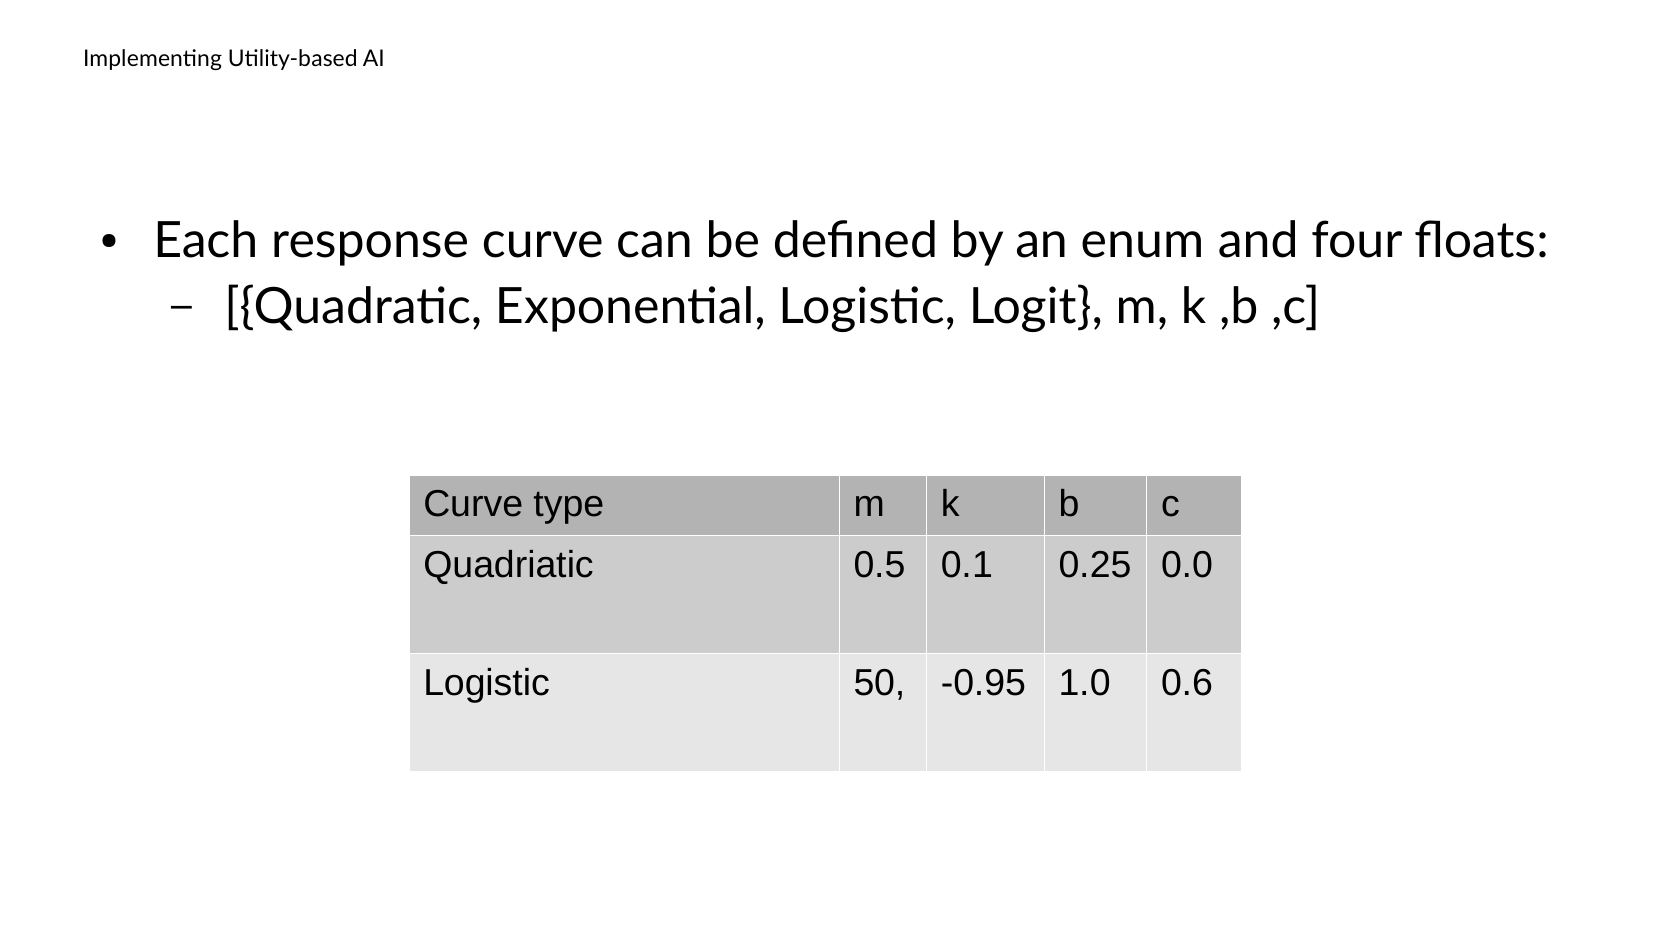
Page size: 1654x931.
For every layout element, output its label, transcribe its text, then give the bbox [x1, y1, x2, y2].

table_cell -0.95 [927, 654, 1044, 771]
table_cell 0.1 [927, 536, 1044, 653]
table_cell 0.0 [1147, 536, 1241, 653]
table_header b [1045, 476, 1146, 535]
table_cell 0.5 [840, 536, 926, 653]
table_header c [1147, 476, 1241, 535]
table_cell 1.0 [1045, 654, 1146, 771]
list Each response curve can be defined by an enum and four floats: [{Quadratic, Exponential, Logistic, Logit}, m, k ,b ,c] [82, 217, 1571, 839]
title Implementing Utility-based AI [83, 0, 1571, 119]
table_cell 0.6 [1147, 654, 1241, 771]
table_header k [927, 476, 1044, 535]
table_cell 50, [840, 654, 926, 771]
table_header Curve type [410, 476, 839, 535]
table_cell 0.25 [1045, 536, 1146, 653]
table_header m [840, 476, 926, 535]
table_cell Logistic [410, 654, 839, 771]
table_cell Quadriatic [410, 536, 839, 653]
